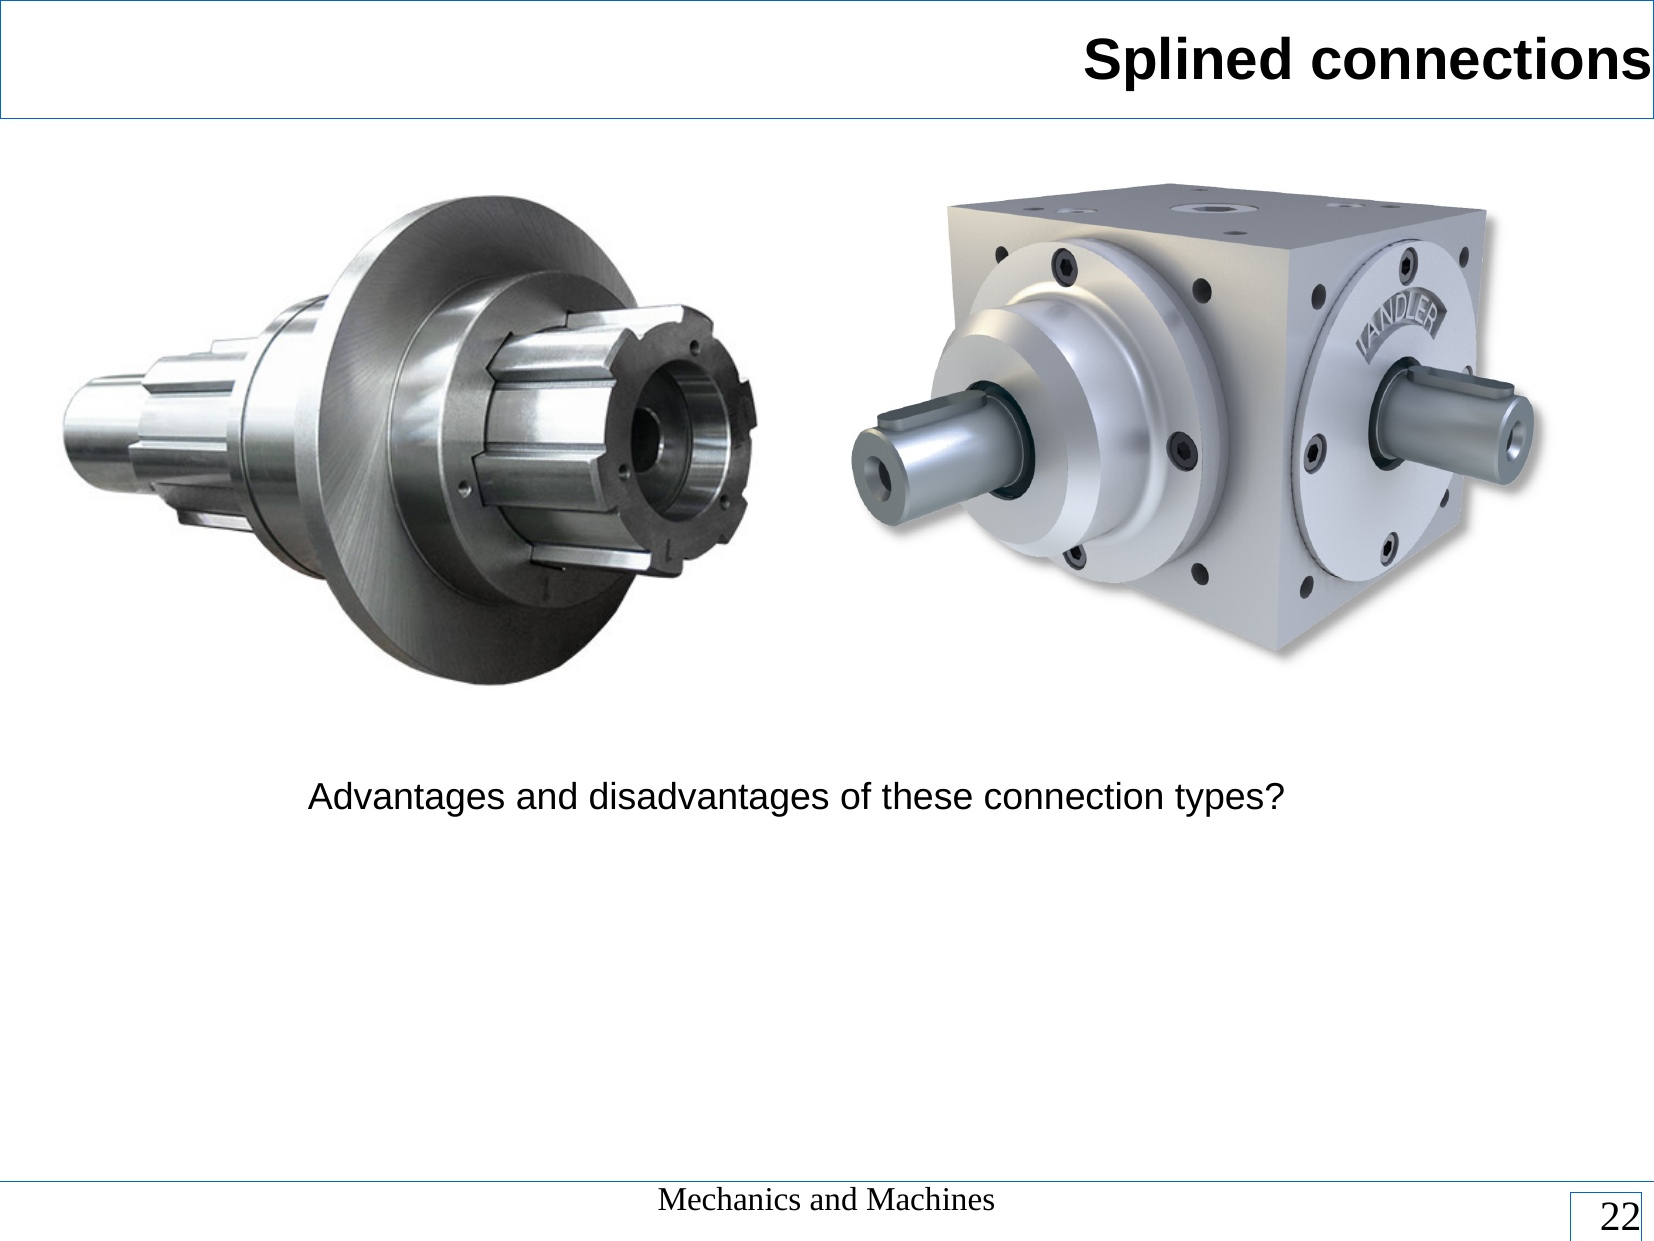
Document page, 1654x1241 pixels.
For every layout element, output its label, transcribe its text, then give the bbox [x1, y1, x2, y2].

title Splined connections [0, 0, 1654, 119]
text_box Advantages and disadvantages of these connection types? [293, 768, 1381, 931]
picture [0, 157, 1641, 691]
